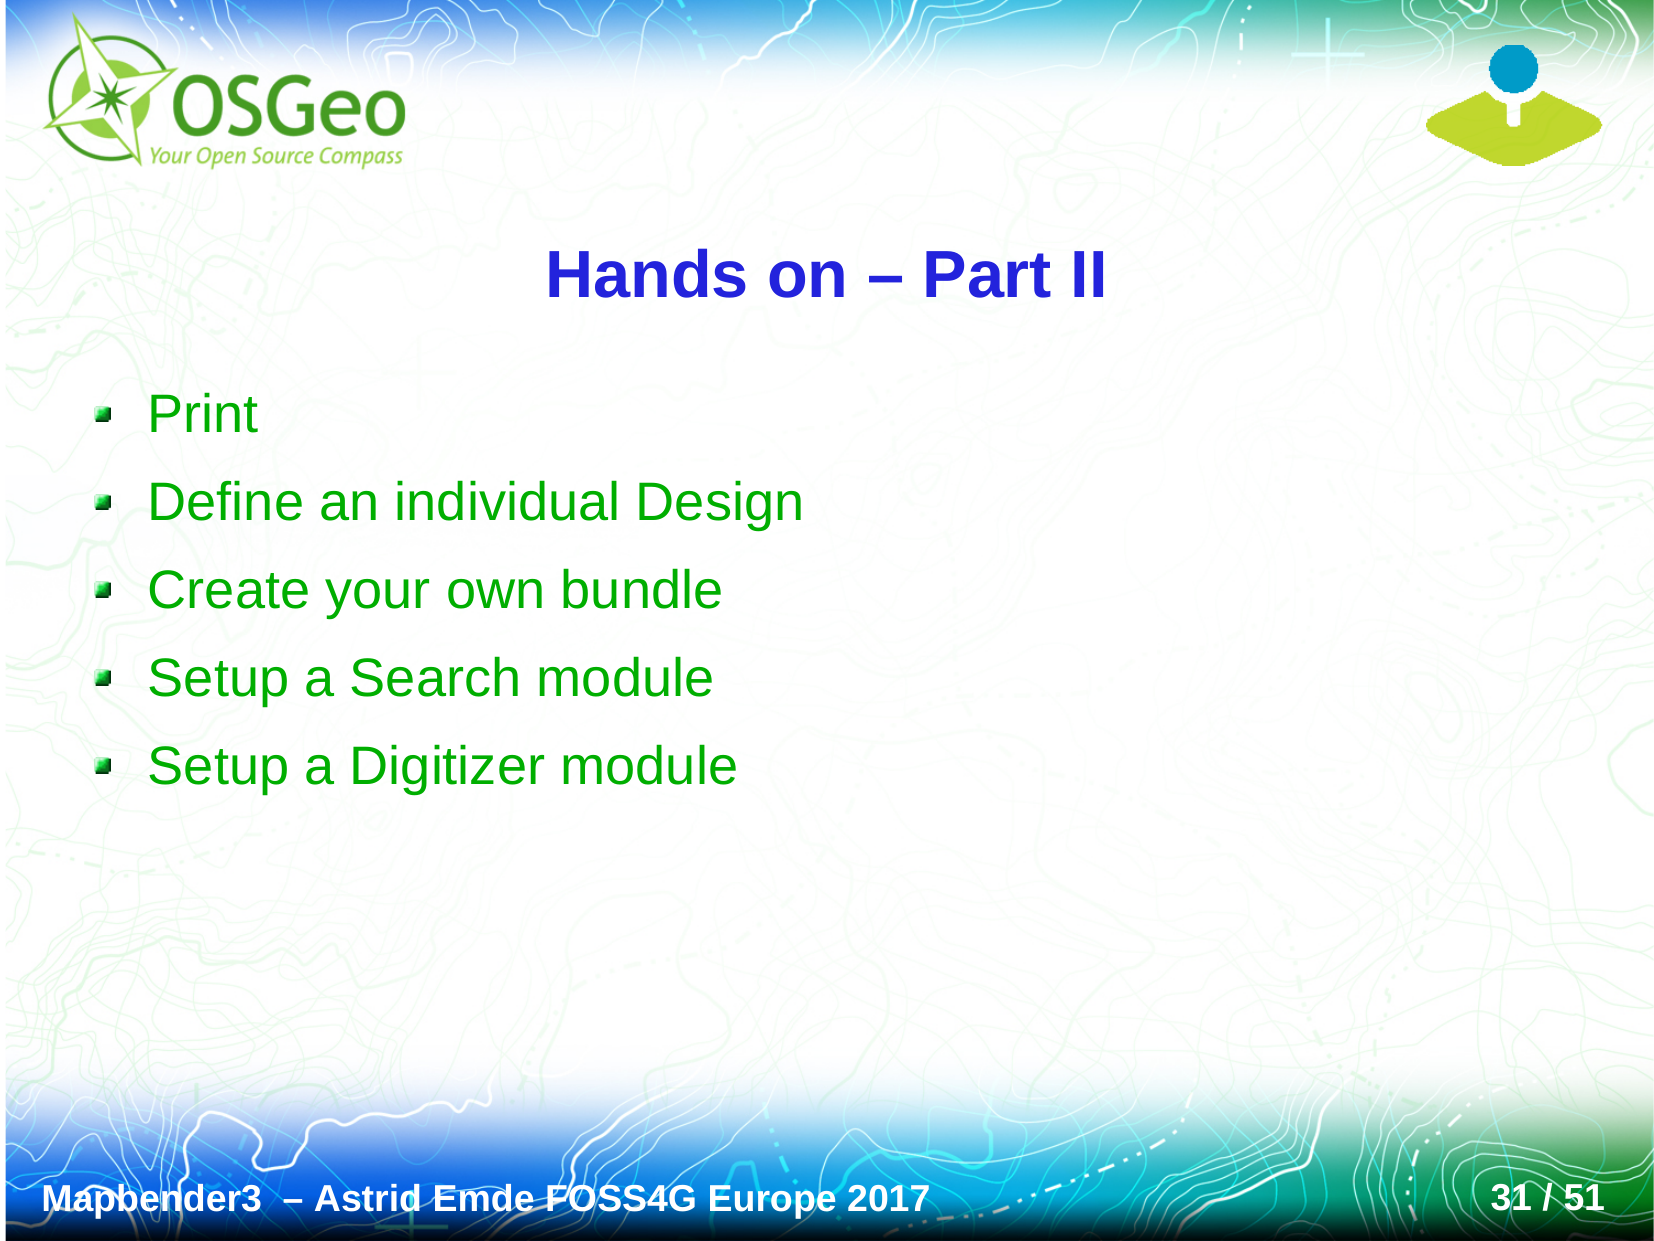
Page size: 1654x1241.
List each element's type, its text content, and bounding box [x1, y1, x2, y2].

title Hands on – Part II [82, 200, 1571, 349]
list Print Define an individual Design Create your own bundle Setup a Search module Setup a Digitizer module [76, 383, 1565, 1188]
picture [5, 0, 1654, 1241]
